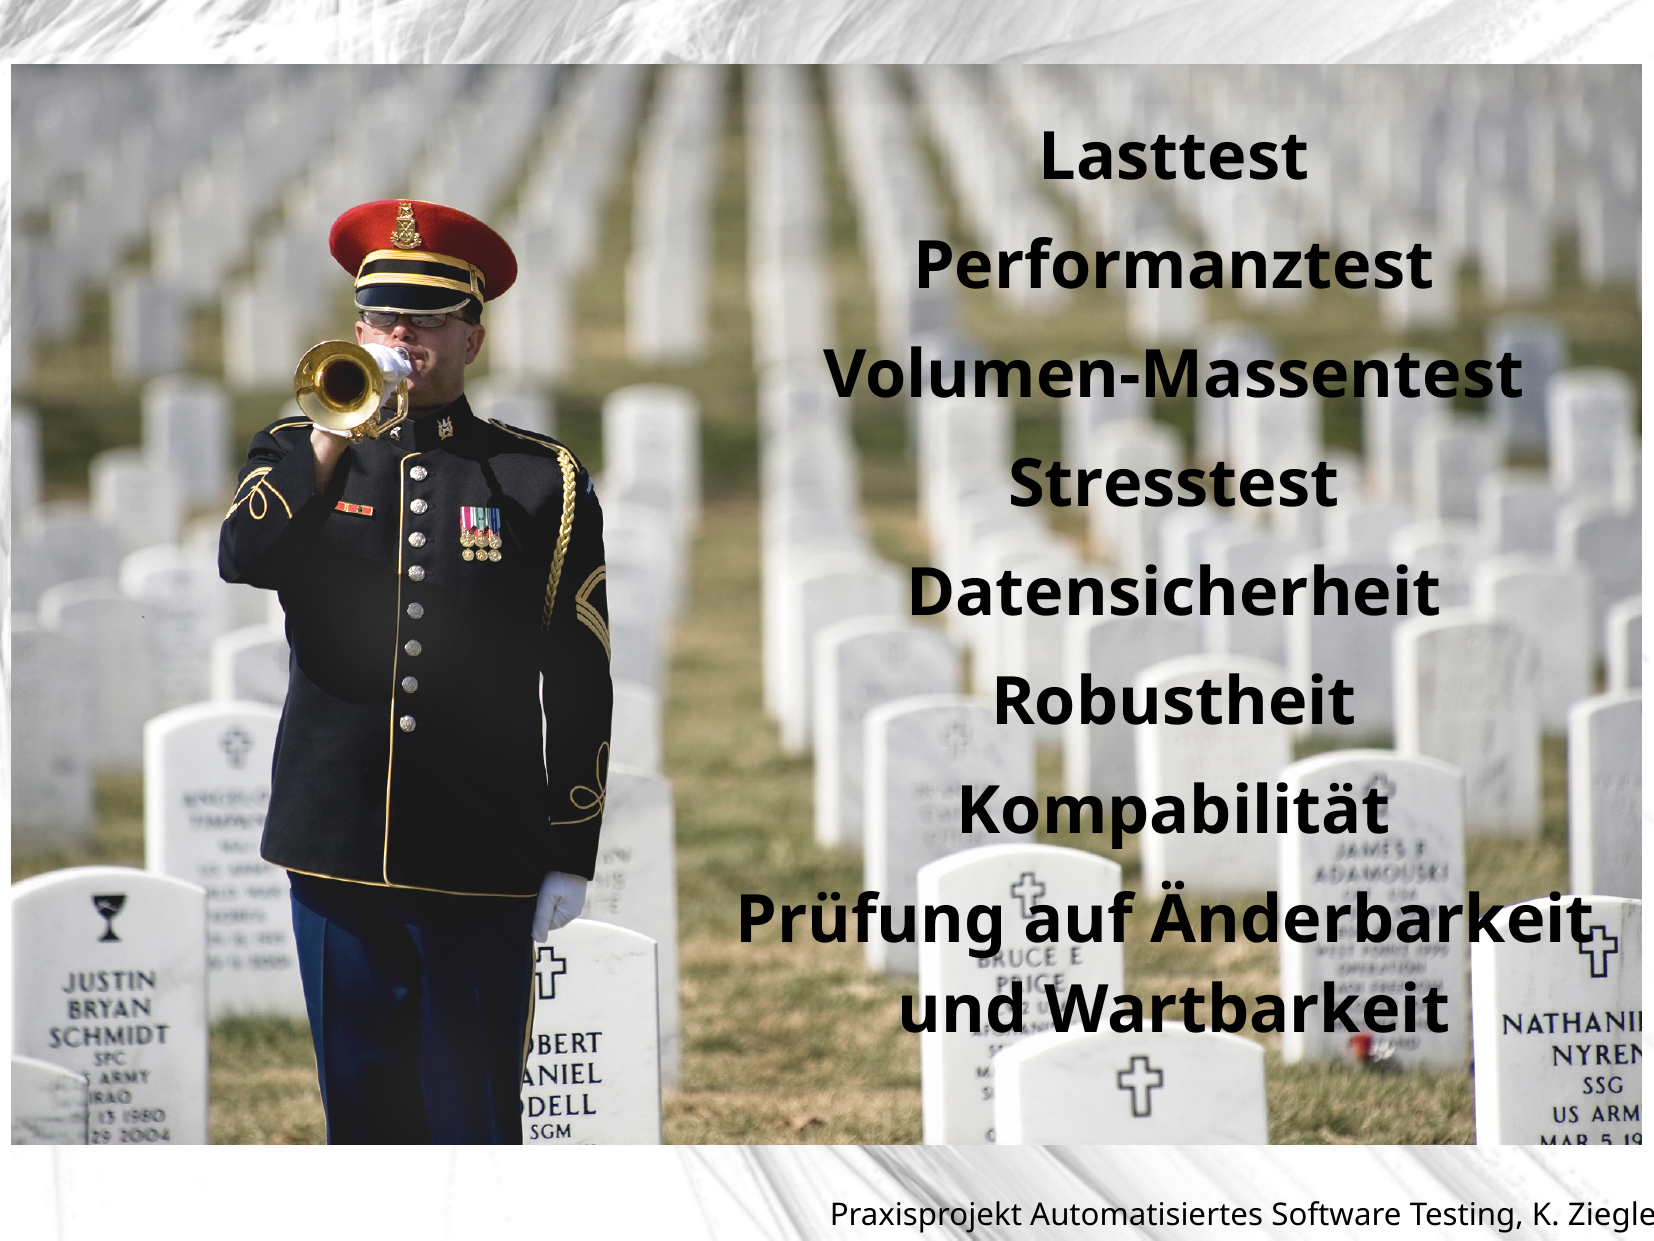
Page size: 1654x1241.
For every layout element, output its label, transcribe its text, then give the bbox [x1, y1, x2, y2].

text_box Lasttest Performanztest Volumen-Massentest Stresstest Datensicherheit Robustheit Kompabilität Prüfung auf Änderbarkeit und Wartbarkeit [720, 101, 1566, 941]
text_box Praxisprojekt Automatisiertes Software Testing, K. Ziegler [814, 1184, 1654, 1241]
picture [0, 0, 1654, 1241]
